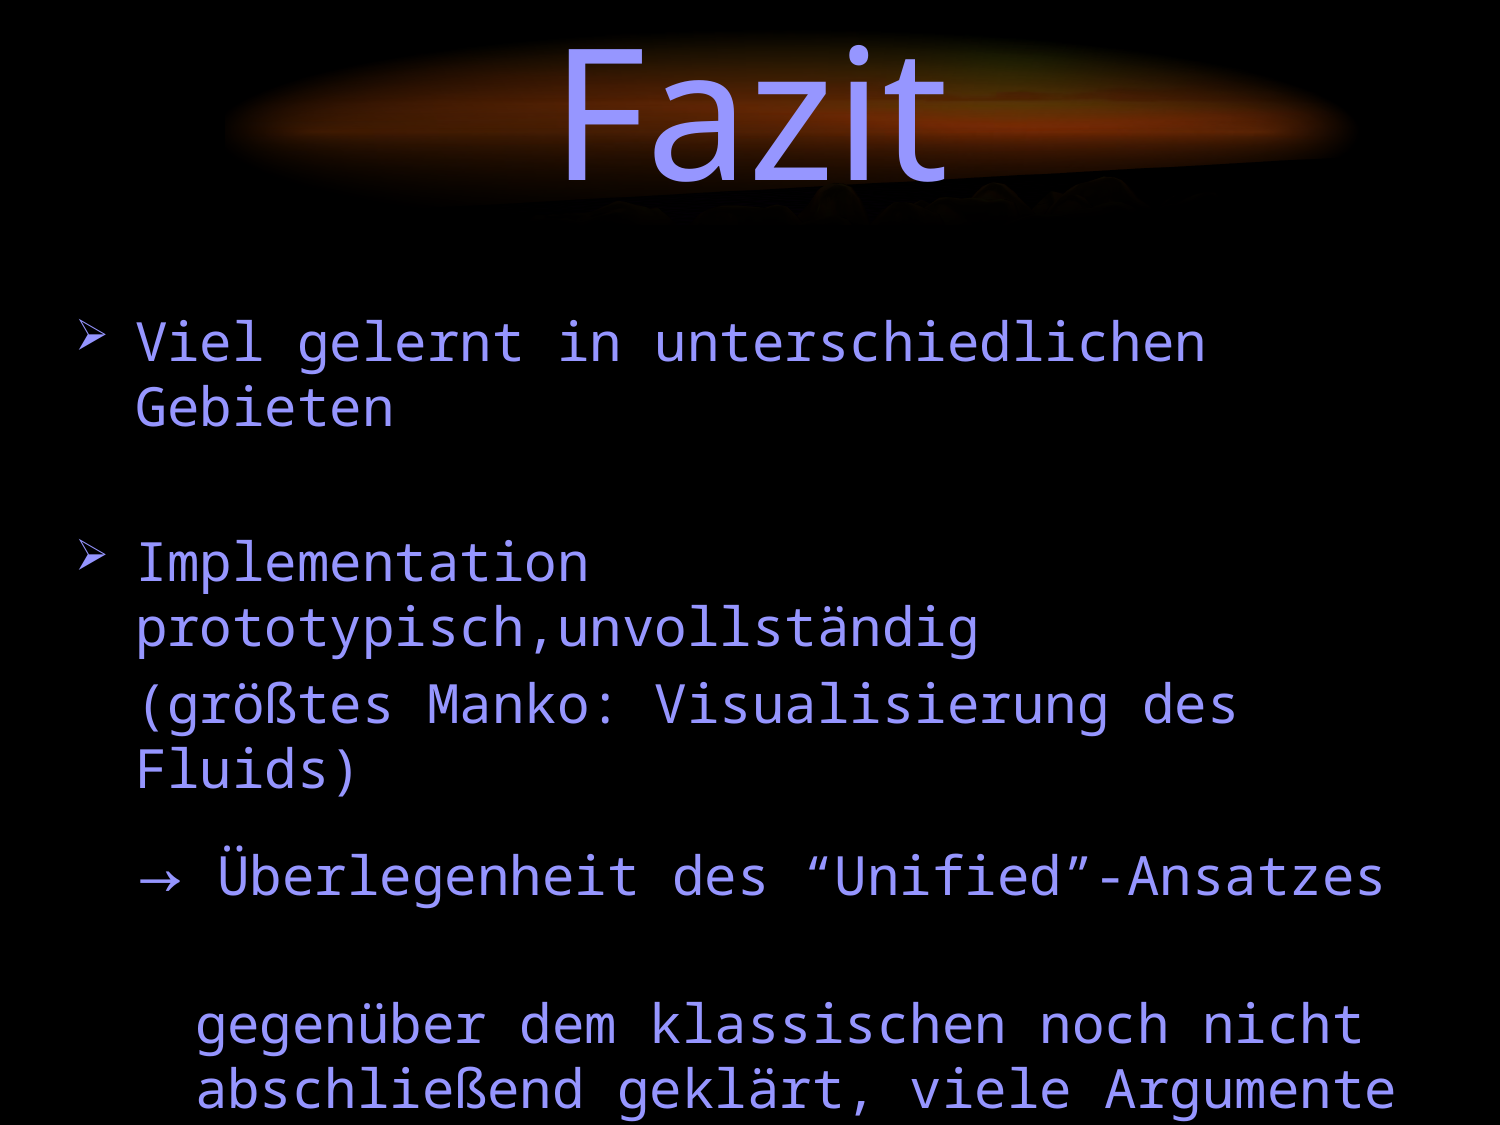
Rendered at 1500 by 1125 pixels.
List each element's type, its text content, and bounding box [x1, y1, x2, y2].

text_box [112, 0, 1463, 241]
text_box Viel gelernt in unterschiedlichen Gebieten Implementation prototypisch,unvollständig (größtes Manko: Visualisierung des Fluids) → Überlegenheit des “Unified”-Ansatzes gegenüber dem klassischen noch nicht abschließend geklärt, viele Argumente sprechen für und gegen beide Ansätze → Work in progress! [0, 299, 1471, 1088]
text_box Fazit [75, 0, 1426, 216]
